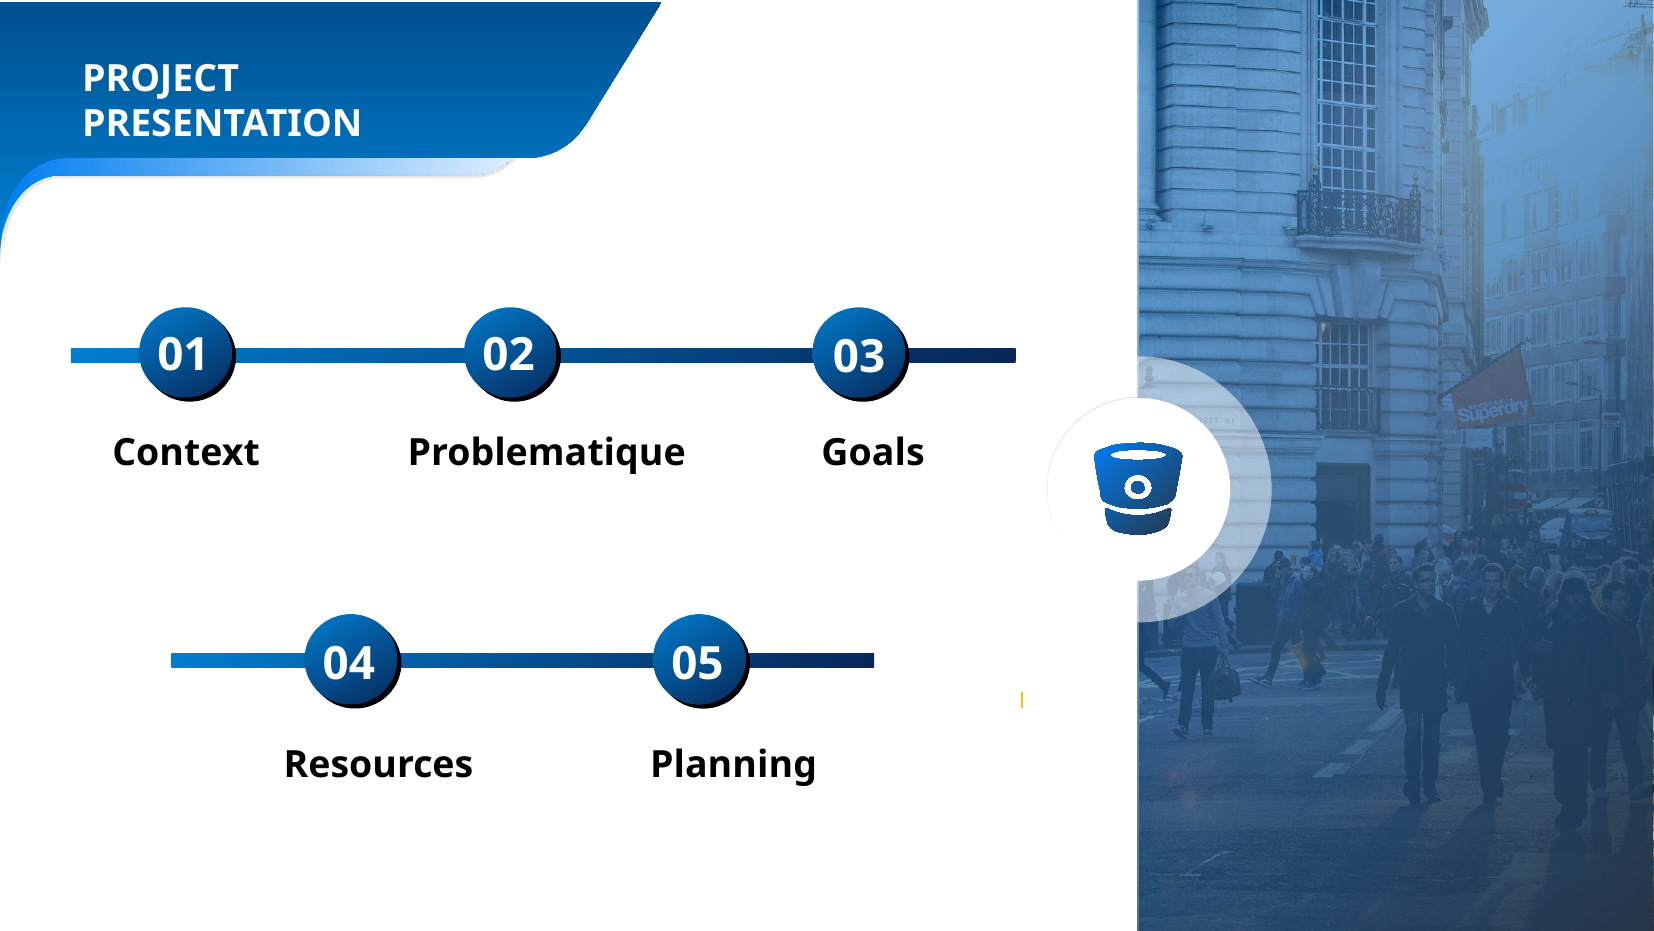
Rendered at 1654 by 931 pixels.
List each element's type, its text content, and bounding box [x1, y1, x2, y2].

text_box Resources [283, 737, 482, 792]
text_box Problematique [407, 425, 649, 480]
text_box [481, 307, 540, 317]
text_box [320, 614, 381, 625]
text_box [1005, 0, 1654, 931]
text_box [830, 389, 896, 402]
text_box Planning [649, 737, 863, 792]
text_box [668, 614, 731, 626]
text_box [901, 330, 1016, 383]
text_box [829, 307, 889, 318]
text_box [70, 336, 142, 369]
text_box Goals [821, 425, 968, 480]
text_box [0, 2, 662, 260]
text_box 04 [307, 625, 391, 697]
text_box [225, 327, 467, 386]
text_box Context [112, 425, 263, 480]
text_box [391, 634, 656, 692]
text_box [551, 328, 817, 385]
text_box [739, 634, 875, 693]
text_box 05 [656, 626, 739, 697]
text_box [481, 388, 548, 402]
text_box [324, 697, 386, 709]
text_box 01 [142, 317, 225, 388]
text_box [171, 644, 307, 675]
text_box PROJECT PRESENTATION [67, 46, 388, 152]
text_box 02 [467, 317, 551, 388]
text_box [672, 697, 735, 709]
text_box [156, 307, 215, 317]
text_box 03 [817, 318, 901, 389]
text_box [156, 388, 223, 402]
